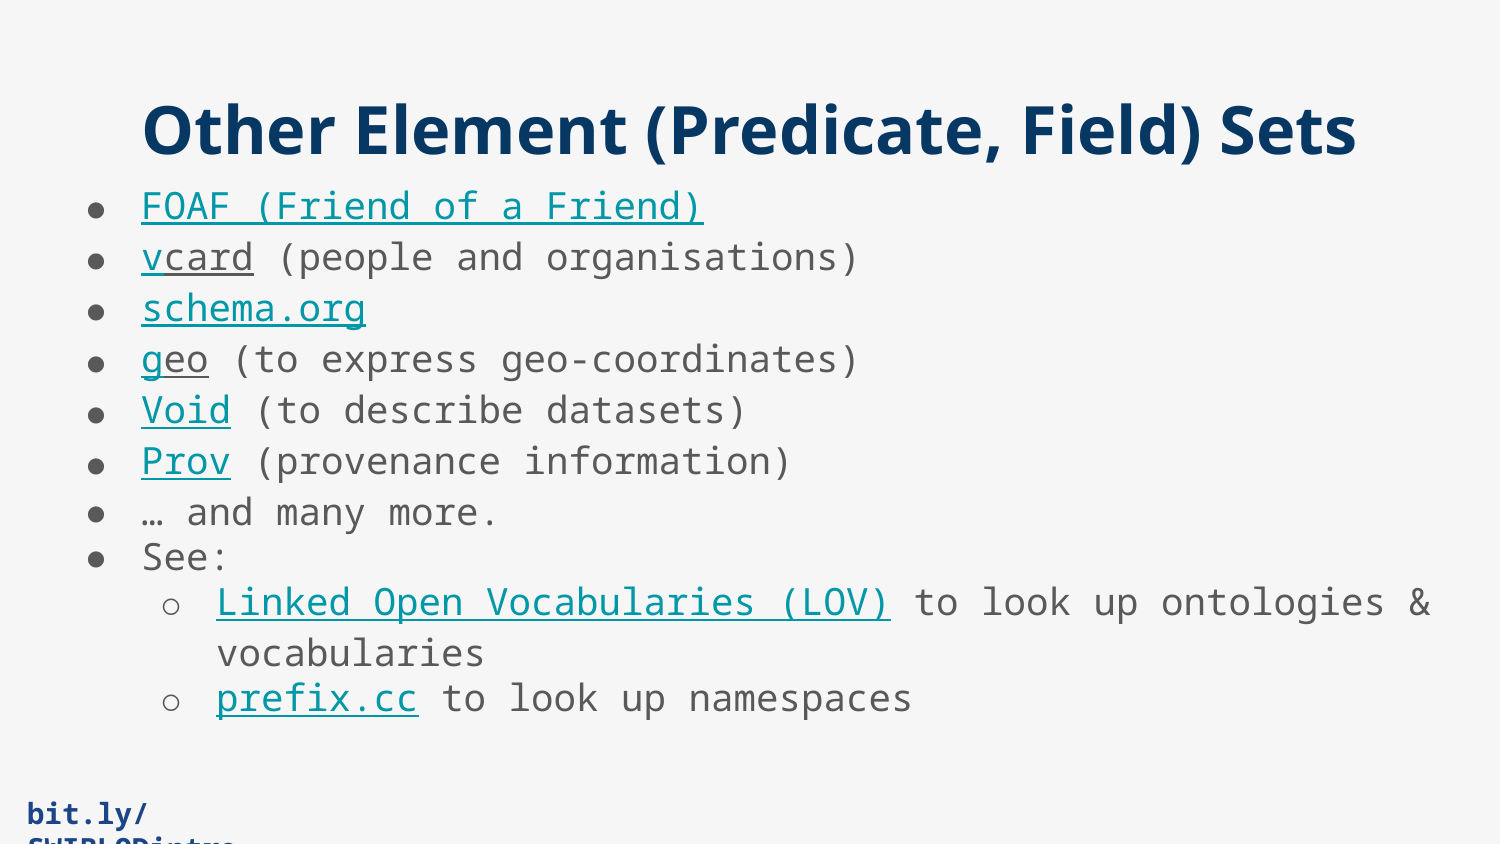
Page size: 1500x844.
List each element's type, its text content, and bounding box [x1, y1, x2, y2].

list FOAF (Friend of a Friend) vcard (people and organisations) schema.org geo (to express geo-coordinates) Void (to describe datasets) Prov (provenance information) … and many more. See: Linked Open Vocabularies (LOV) to look up ontologies & vocabularies prefix.cc to look up namespaces [51, 167, 1449, 764]
title Other Element (Predicate, Field) Sets [51, 72, 1449, 167]
